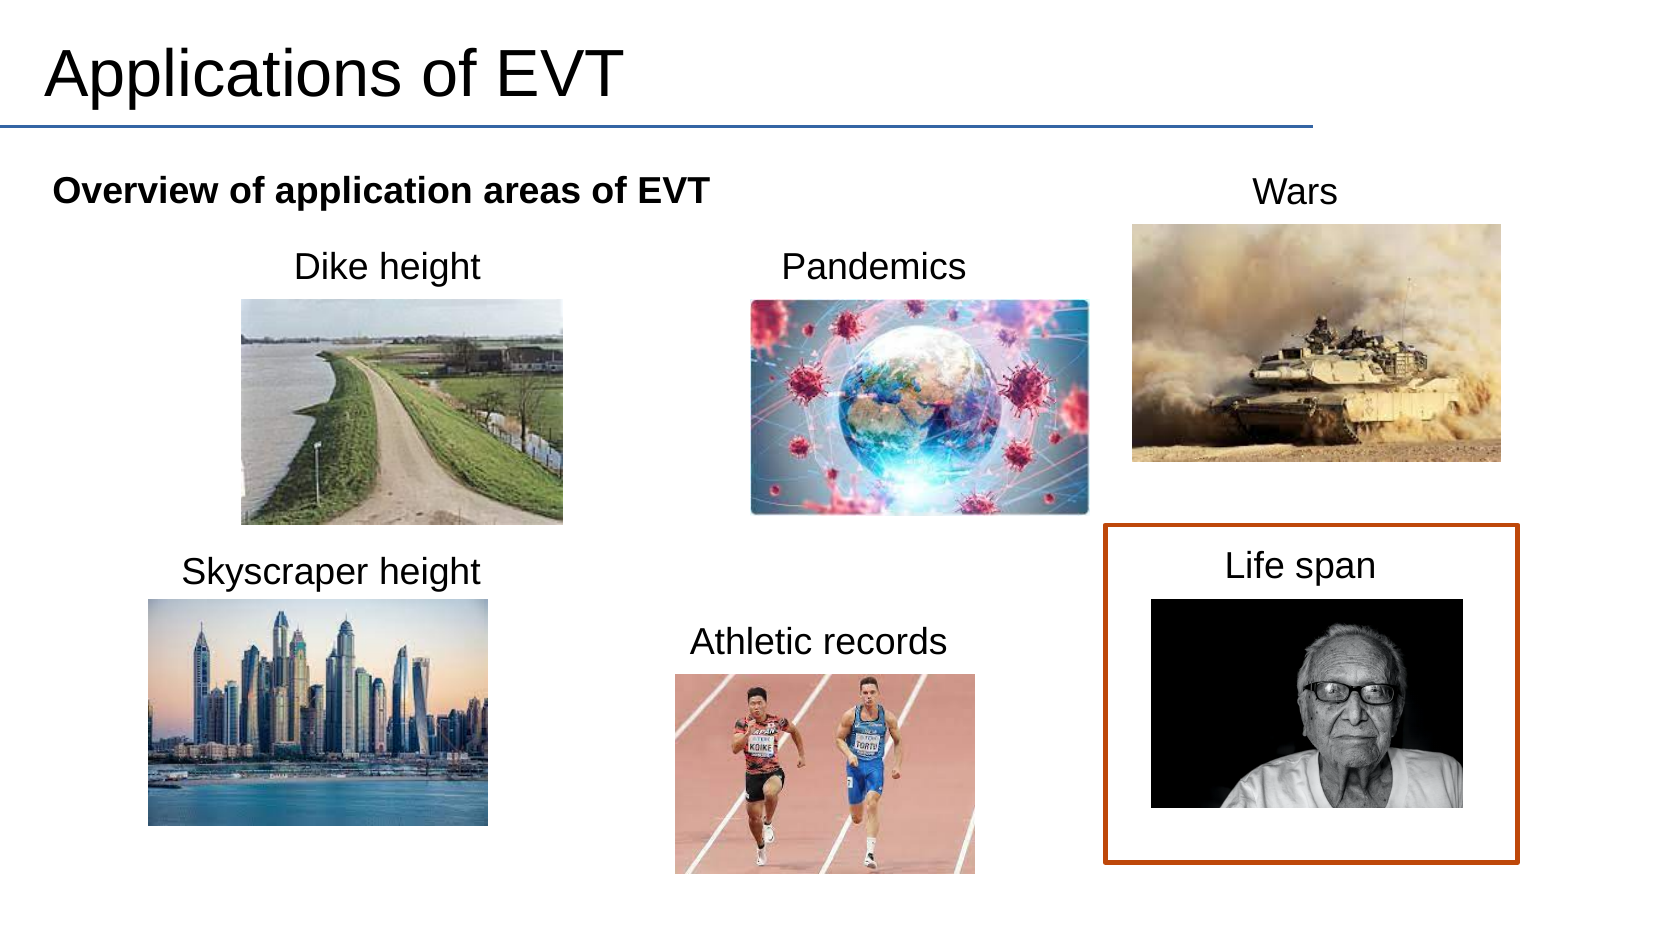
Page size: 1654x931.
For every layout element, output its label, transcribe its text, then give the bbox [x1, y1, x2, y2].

title Applications of EVT [44, 17, 1387, 130]
text_box Dike height [279, 238, 638, 338]
picture [148, 599, 488, 826]
text_box Athletic records [675, 613, 976, 713]
picture [675, 713, 975, 875]
text_box Life span [1209, 536, 1435, 612]
picture [1132, 224, 1501, 462]
text_box Overview of application areas of EVT [37, 161, 788, 261]
text_box Skyscraper height [166, 542, 526, 642]
picture [1151, 599, 1463, 808]
text_box Pandemics [766, 238, 1126, 338]
text_box Wars [1237, 163, 1446, 263]
picture [750, 299, 1090, 516]
picture [241, 299, 563, 526]
